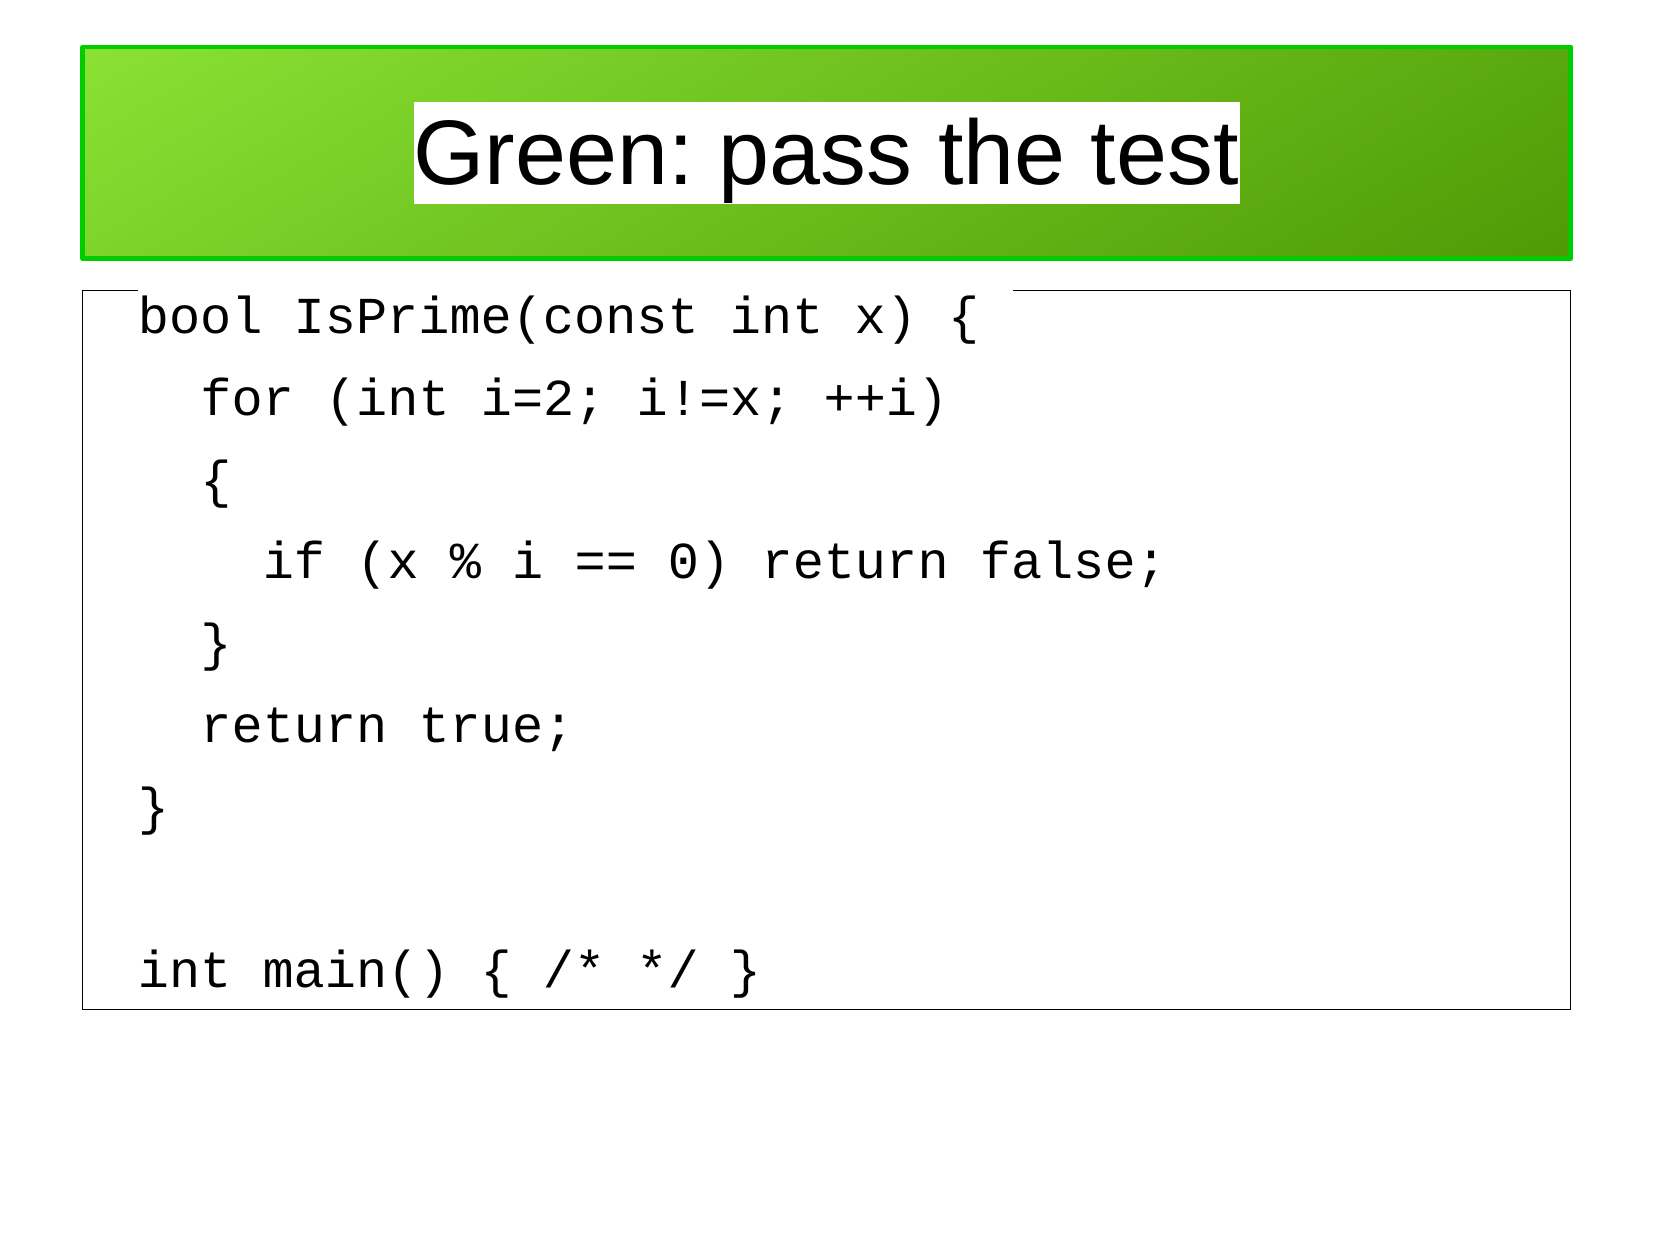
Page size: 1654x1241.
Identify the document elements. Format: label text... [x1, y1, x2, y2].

title Green: pass the test [82, 47, 1571, 259]
list bool IsPrime(const int x) { for (int i=2; i!=x; ++i) { if (x % i == 0) return false; } return true; } int main() { /* */ } [82, 290, 1571, 1010]
